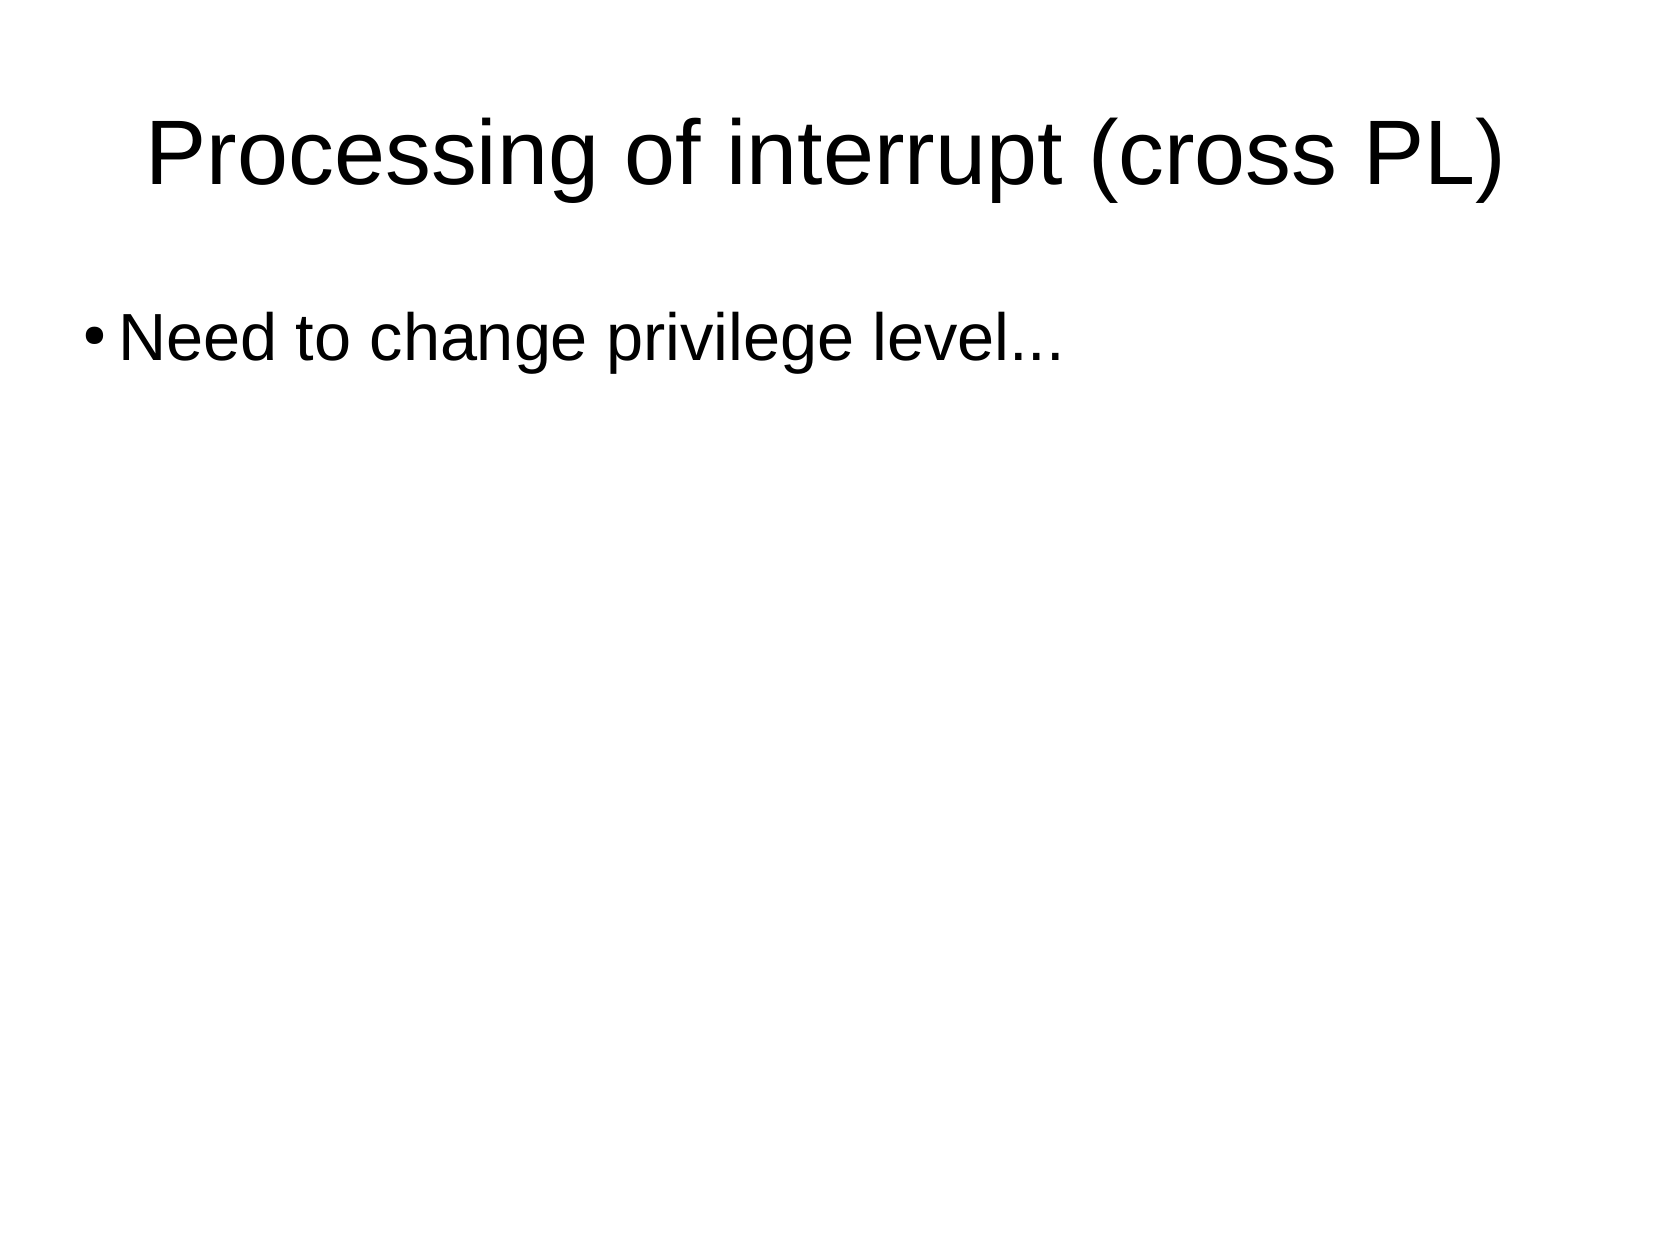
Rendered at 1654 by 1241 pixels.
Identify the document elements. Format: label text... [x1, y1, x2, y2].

list Need to change privilege level... [82, 300, 1571, 1163]
title Processing of interrupt (cross PL) [82, 49, 1571, 257]
